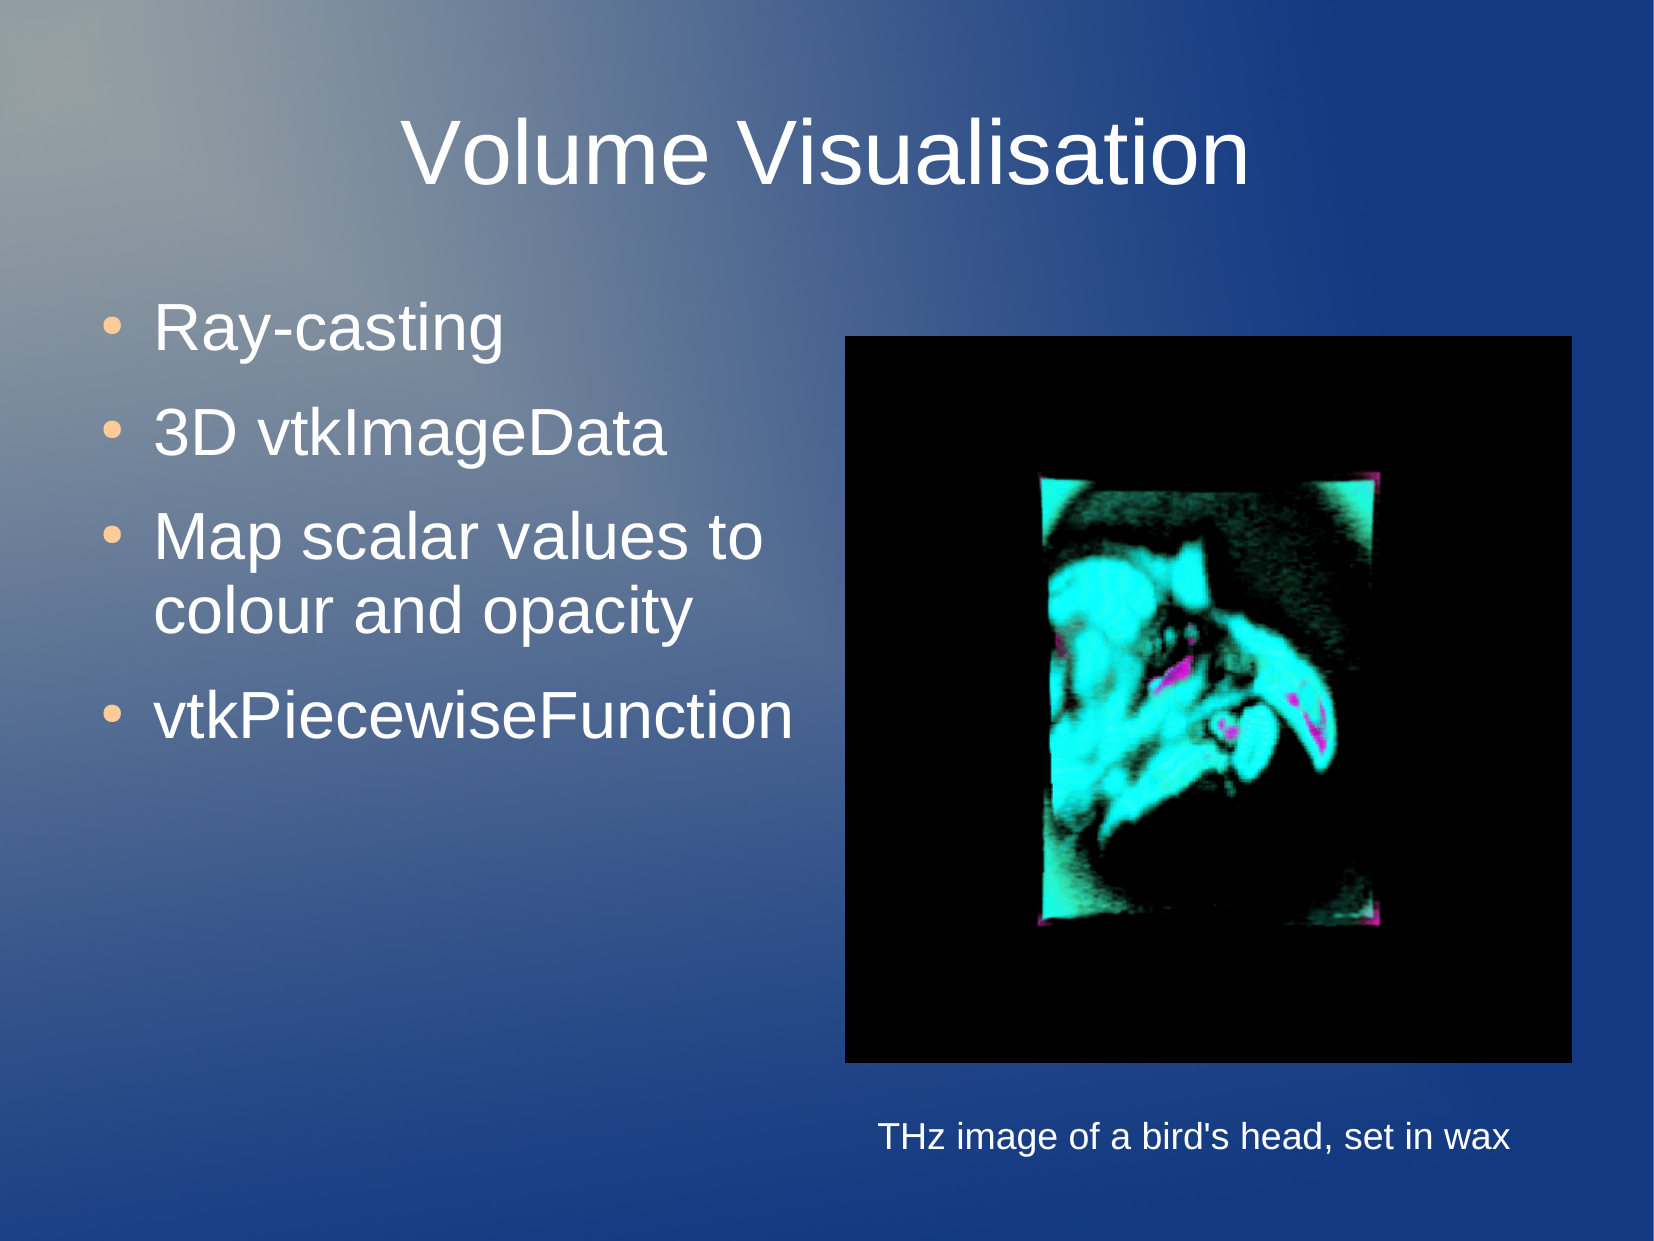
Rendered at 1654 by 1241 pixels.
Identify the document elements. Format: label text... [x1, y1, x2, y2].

picture [0, 0, 1654, 1241]
list Ray-casting 3D vtkImageData Map scalar values to colour and opacity vtkPiecewiseFunction [82, 290, 809, 1109]
text_box THz image of a bird's head, set in wax [862, 1108, 1526, 1166]
title Volume Visualisation [82, 49, 1571, 257]
